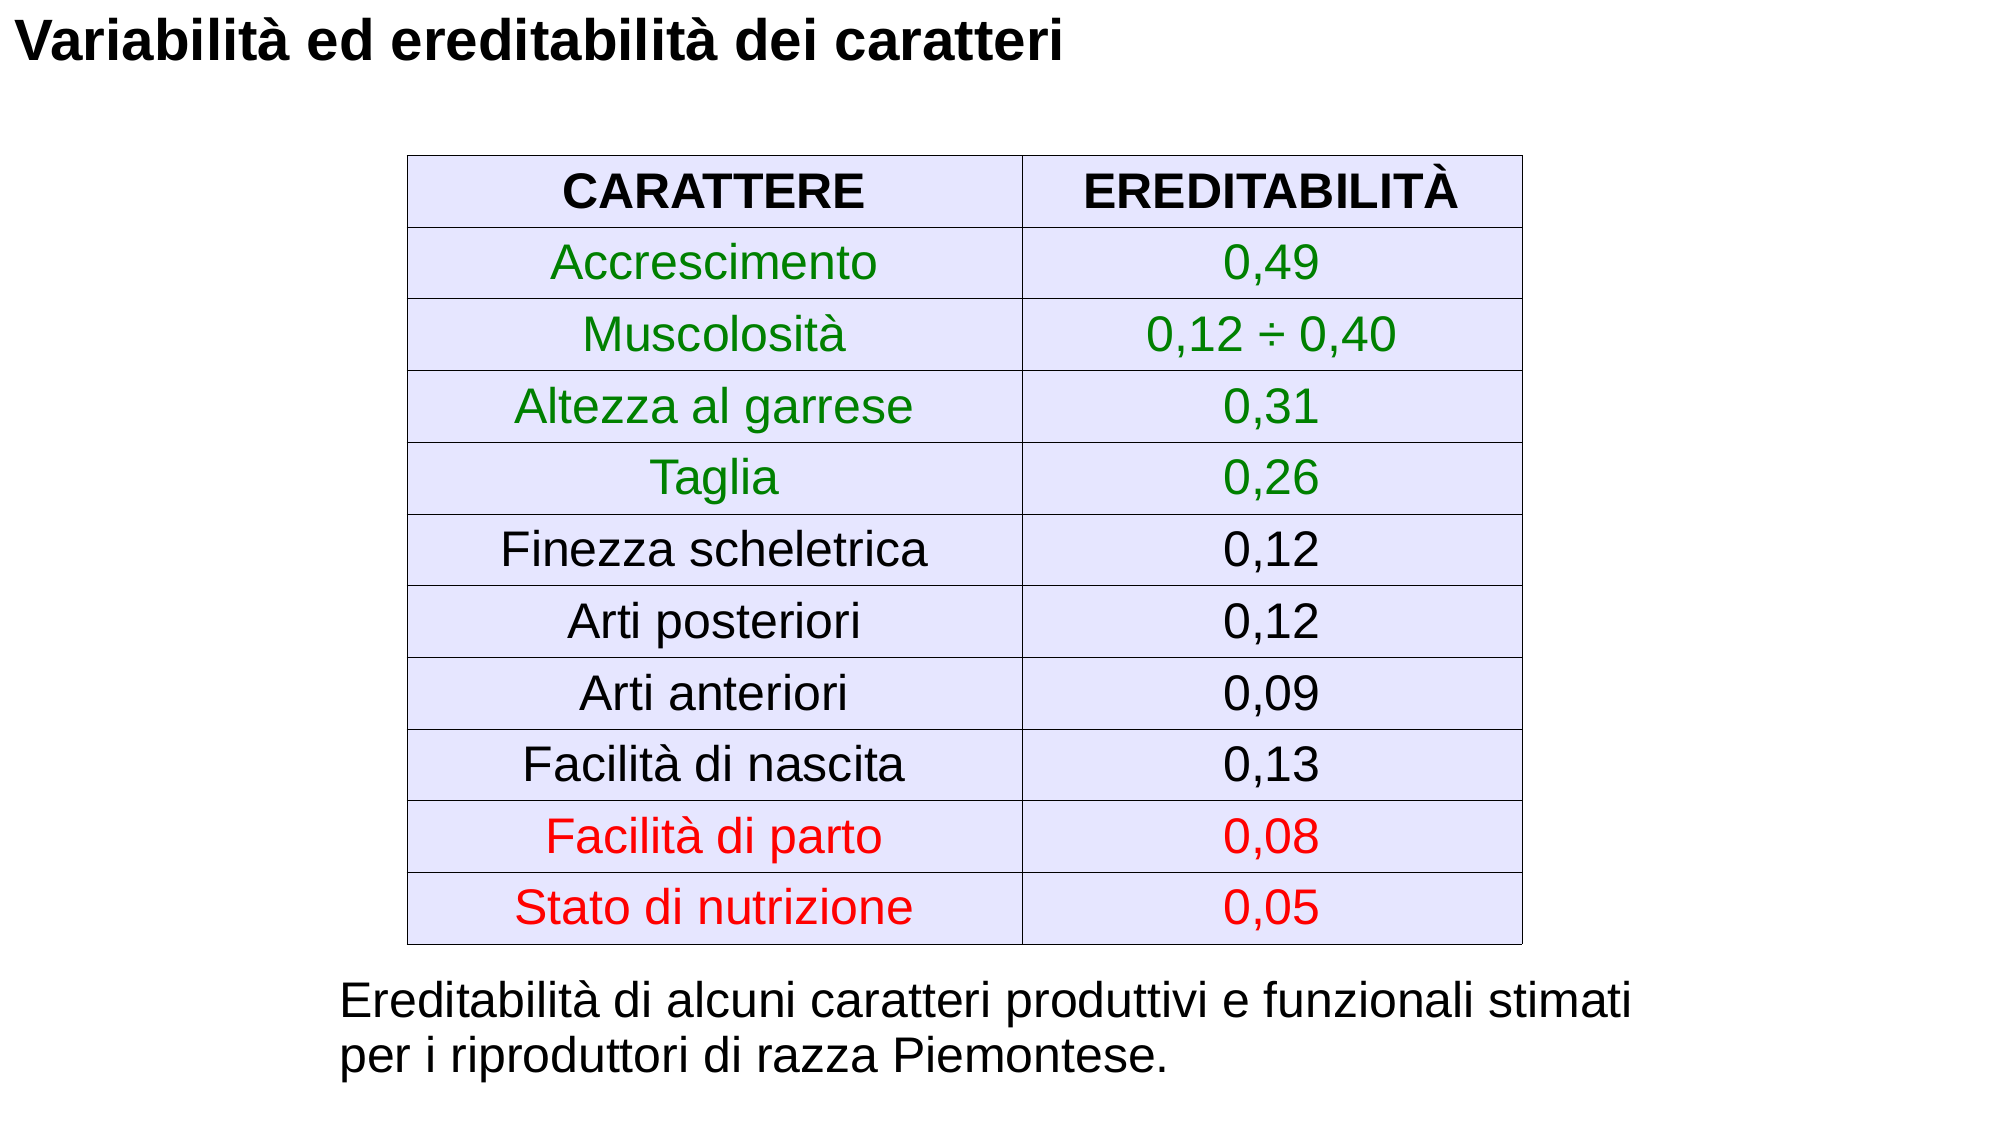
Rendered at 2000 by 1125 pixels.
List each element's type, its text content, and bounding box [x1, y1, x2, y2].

table_cell Facilità di nascita [408, 730, 1022, 800]
table_cell 0,31 [1023, 371, 1522, 442]
table_cell 0,12 [1023, 586, 1522, 657]
table_cell Altezza al garrese [408, 371, 1022, 442]
table_header EREDITABILITÀ [1023, 156, 1522, 227]
table_cell Muscolosità [408, 299, 1022, 370]
table_cell 0,09 [1023, 658, 1522, 729]
table_cell Taglia [408, 443, 1022, 514]
table_cell Stato di nutrizione [408, 873, 1022, 944]
table_cell Arti anteriori [408, 658, 1022, 729]
table_cell 0,49 [1023, 228, 1522, 298]
table_cell 0,05 [1023, 873, 1522, 944]
table_cell 0,26 [1023, 443, 1522, 514]
text_box Ereditabilità di alcuni caratteri produttivi e funzionali stimati per i riproduttori di razza Piemontese. [324, 964, 1651, 1092]
table_cell 0,13 [1023, 730, 1522, 800]
text_box Variabilità ed ereditabilità dei caratteri [0, 0, 2000, 80]
table_cell Accrescimento [408, 228, 1022, 298]
table_cell Facilità di parto [408, 801, 1022, 872]
table_header CARATTERE [408, 156, 1022, 227]
table_cell Arti posteriori [408, 586, 1022, 657]
table_cell 0,12 ÷ 0,40 [1023, 299, 1522, 370]
table_cell 0,12 [1023, 515, 1522, 585]
table_cell Finezza scheletrica [408, 515, 1022, 585]
table_cell 0,08 [1023, 801, 1522, 872]
